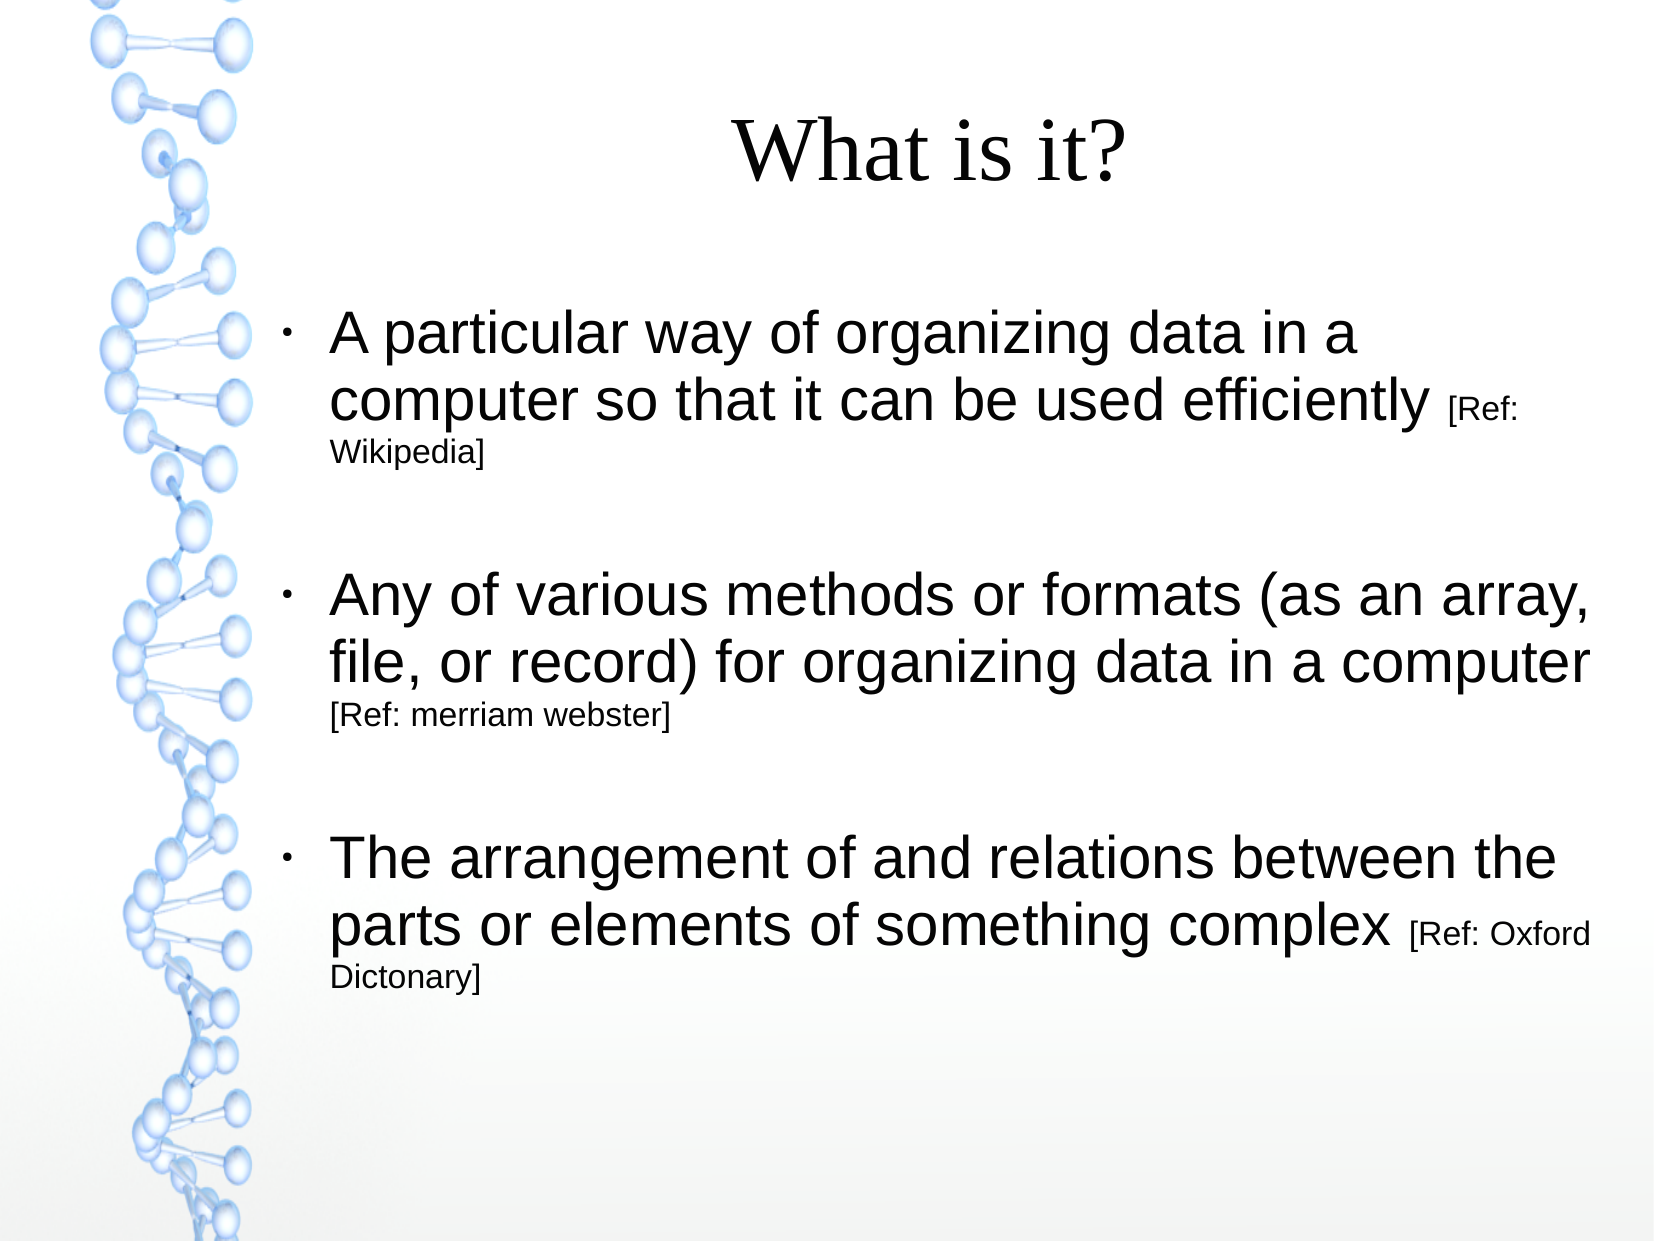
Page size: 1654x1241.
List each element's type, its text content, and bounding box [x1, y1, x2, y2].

list A particular way of organizing data in a computer so that it can be used efficiently [Ref: Wikipedia] Any of various methods or formats (as an array, file, or record) for organizing data in a computer [Ref: merriam webster] The arrangement of and relations between the parts or elements of something complex [Ref: Oxford Dictonary] [265, 299, 1595, 1019]
picture [0, 0, 1654, 1241]
title What is it? [265, 47, 1595, 252]
